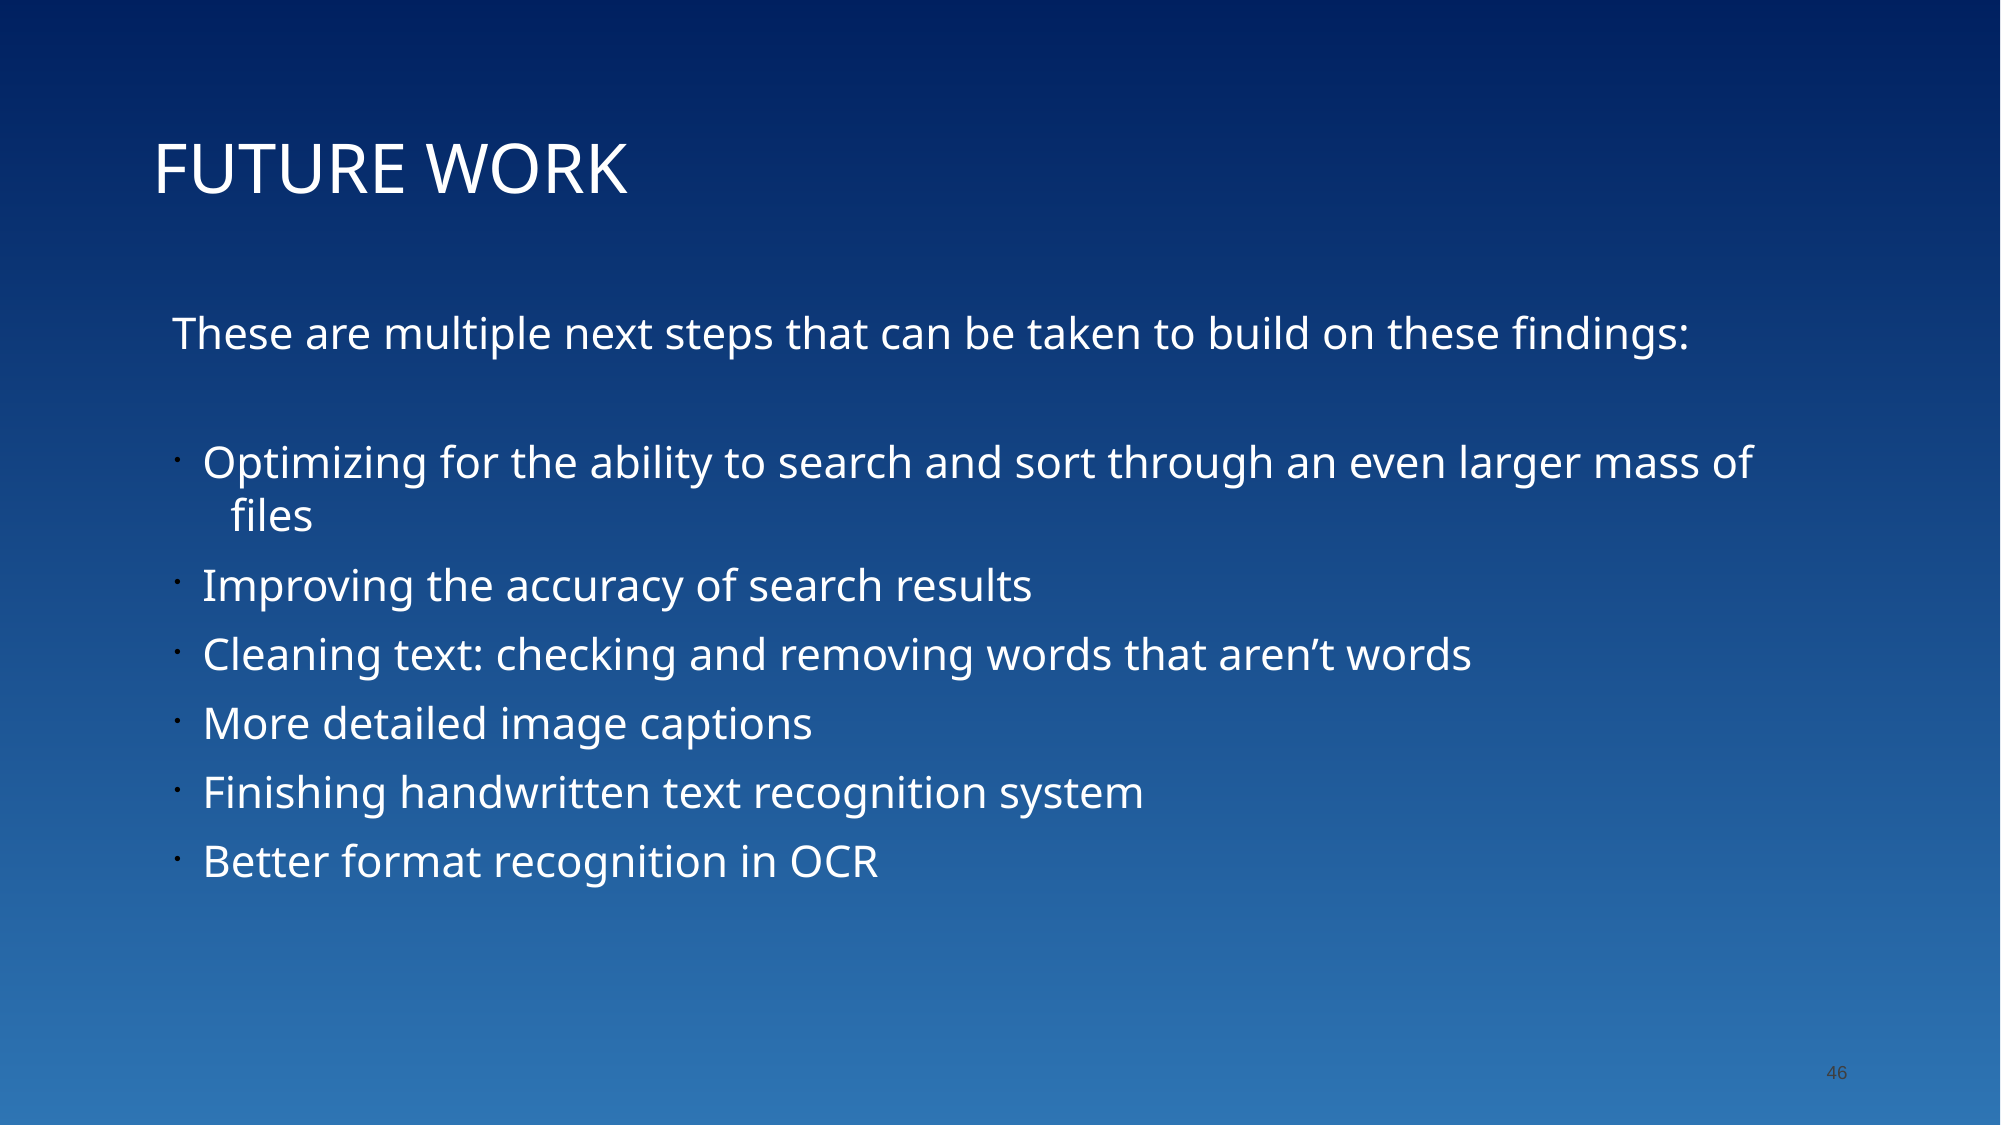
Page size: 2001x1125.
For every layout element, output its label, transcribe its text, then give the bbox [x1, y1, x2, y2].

title FUTURE WORK [137, 59, 1863, 278]
list These are multiple next steps that can be taken to build on these findings: Optimizing for the ability to search and sort through an even larger mass of files Improving the accuracy of search results Cleaning text: checking and removing words that aren’t words More detailed image captions Finishing handwritten text recognition system Better format recognition in OCR [157, 299, 1844, 1014]
slide_number 46 [1412, 1042, 1863, 1103]
